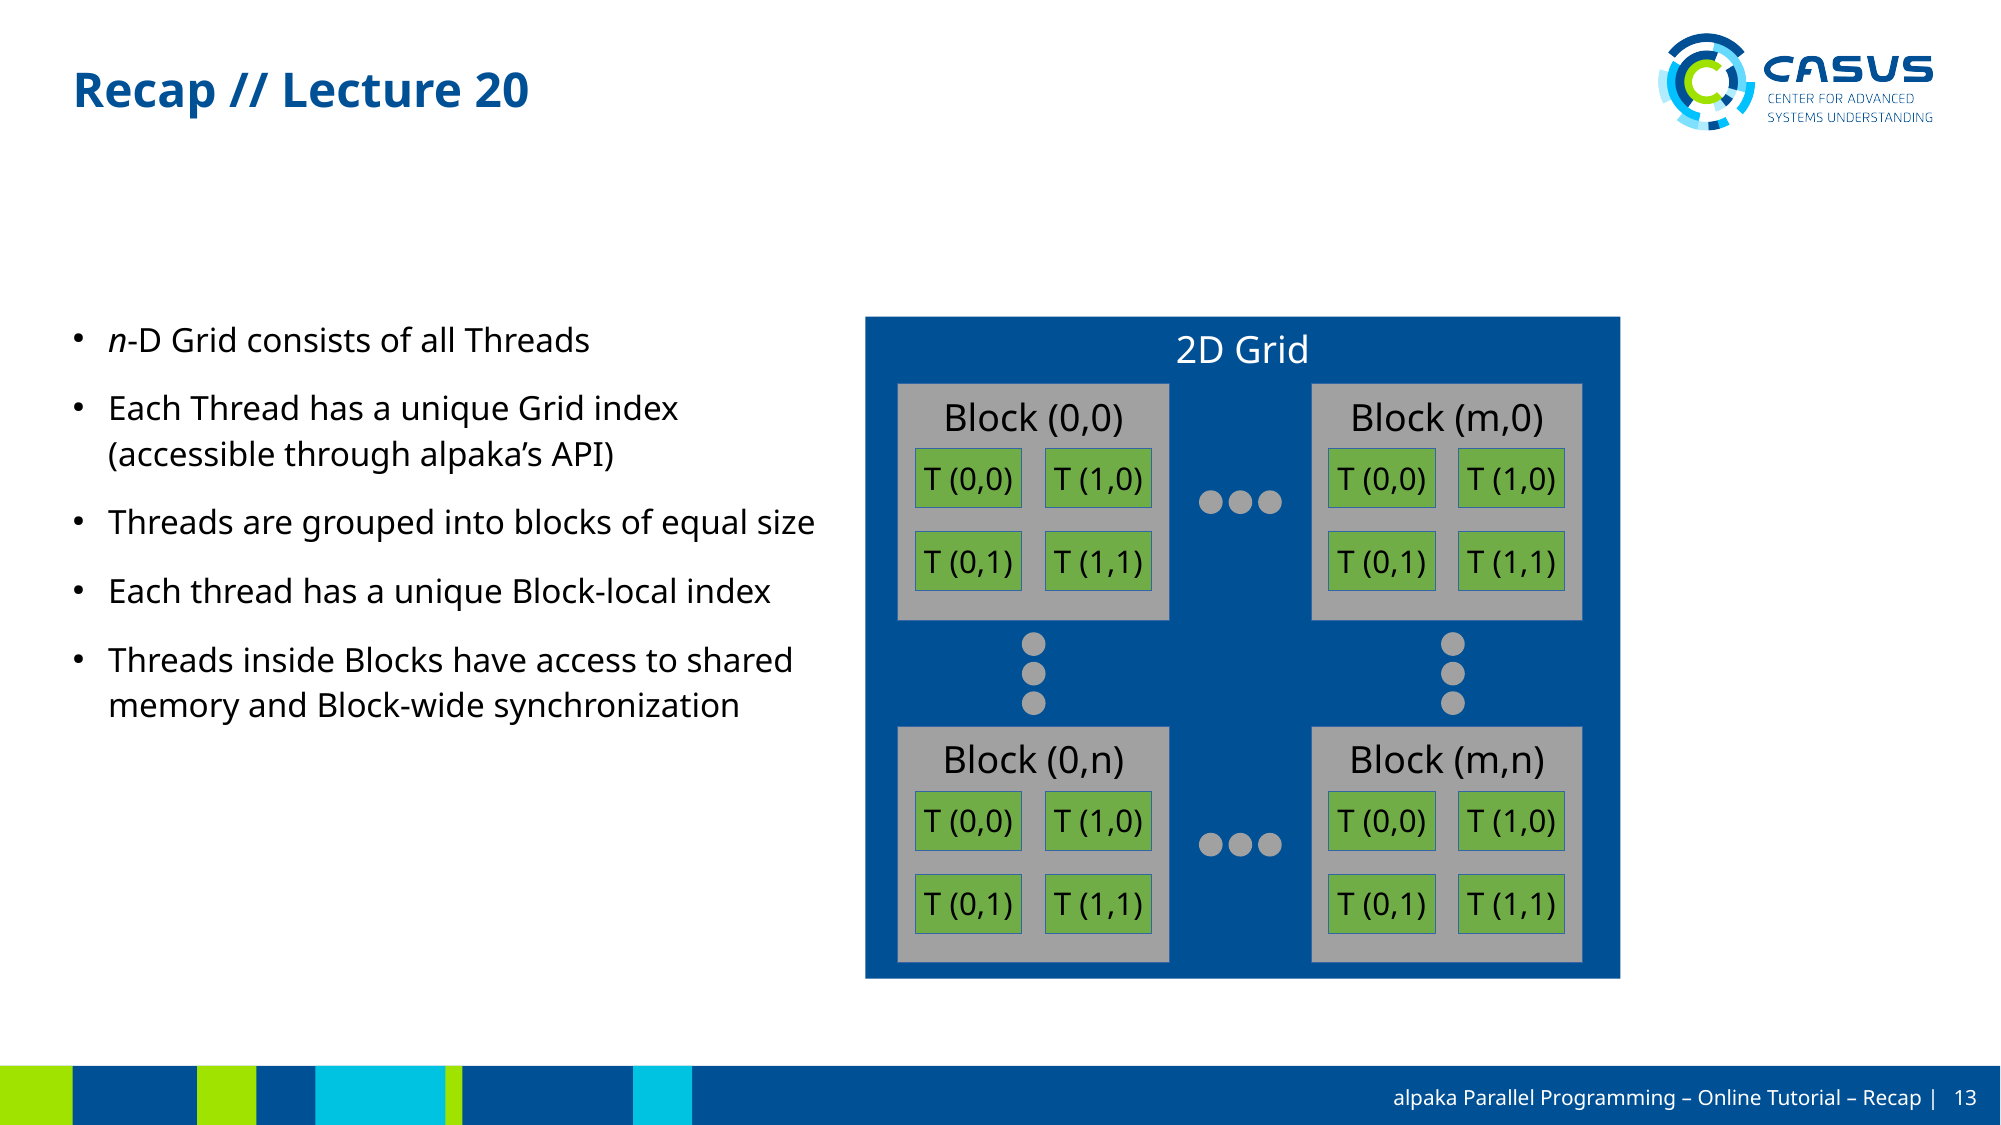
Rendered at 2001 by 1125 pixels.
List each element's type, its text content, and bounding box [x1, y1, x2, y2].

text_box [1258, 490, 1282, 515]
text_box [1198, 832, 1223, 857]
text_box T (1,1) [1045, 531, 1152, 591]
text_box T (0,0) [915, 791, 1022, 851]
text_box Block (m,n) [1311, 726, 1583, 963]
text_box [1228, 490, 1253, 515]
text_box Block (m,0) [1311, 383, 1583, 621]
text_box [1021, 691, 1046, 716]
text_box [1198, 490, 1223, 514]
list n-D Grid consists of all Threads Each Thread has a unique Grid index (accessible through alpaka’s API) Threads are grouped into blocks of equal size Each thread has a unique Block-local index Threads inside Blocks have access to shared memory and Block-wide synchronization [72, 316, 828, 979]
text_box T (0,0) [1328, 791, 1436, 851]
text_box Block (0,0) [897, 383, 1170, 621]
text_box T (1,1) [1458, 531, 1565, 591]
text_box T (0,1) [915, 531, 1022, 591]
text_box [1441, 632, 1465, 656]
text_box T (1,0) [1458, 791, 1565, 851]
text_box T (0,1) [915, 874, 1022, 934]
text_box Block (0,n) [897, 726, 1170, 963]
text_box [1441, 661, 1465, 686]
title Recap // Lecture 20 [72, 54, 1620, 123]
picture [1658, 33, 1933, 131]
text_box T (0,1) [1328, 531, 1436, 591]
text_box T (1,1) [1458, 874, 1565, 934]
text_box T (1,1) [1045, 874, 1152, 934]
text_box [1258, 832, 1282, 857]
text_box T (1,0) [1045, 448, 1152, 508]
text_box T (0,1) [1328, 874, 1436, 934]
text_box T (1,0) [1458, 448, 1565, 508]
text_box [1228, 832, 1253, 857]
text_box T (0,0) [1328, 448, 1436, 508]
text_box T (0,0) [915, 448, 1022, 508]
text_box [1441, 691, 1465, 715]
text_box [1021, 632, 1046, 656]
text_box T (1,0) [1045, 791, 1152, 851]
text_box [1021, 661, 1046, 686]
text_box 2D Grid [865, 316, 1621, 979]
